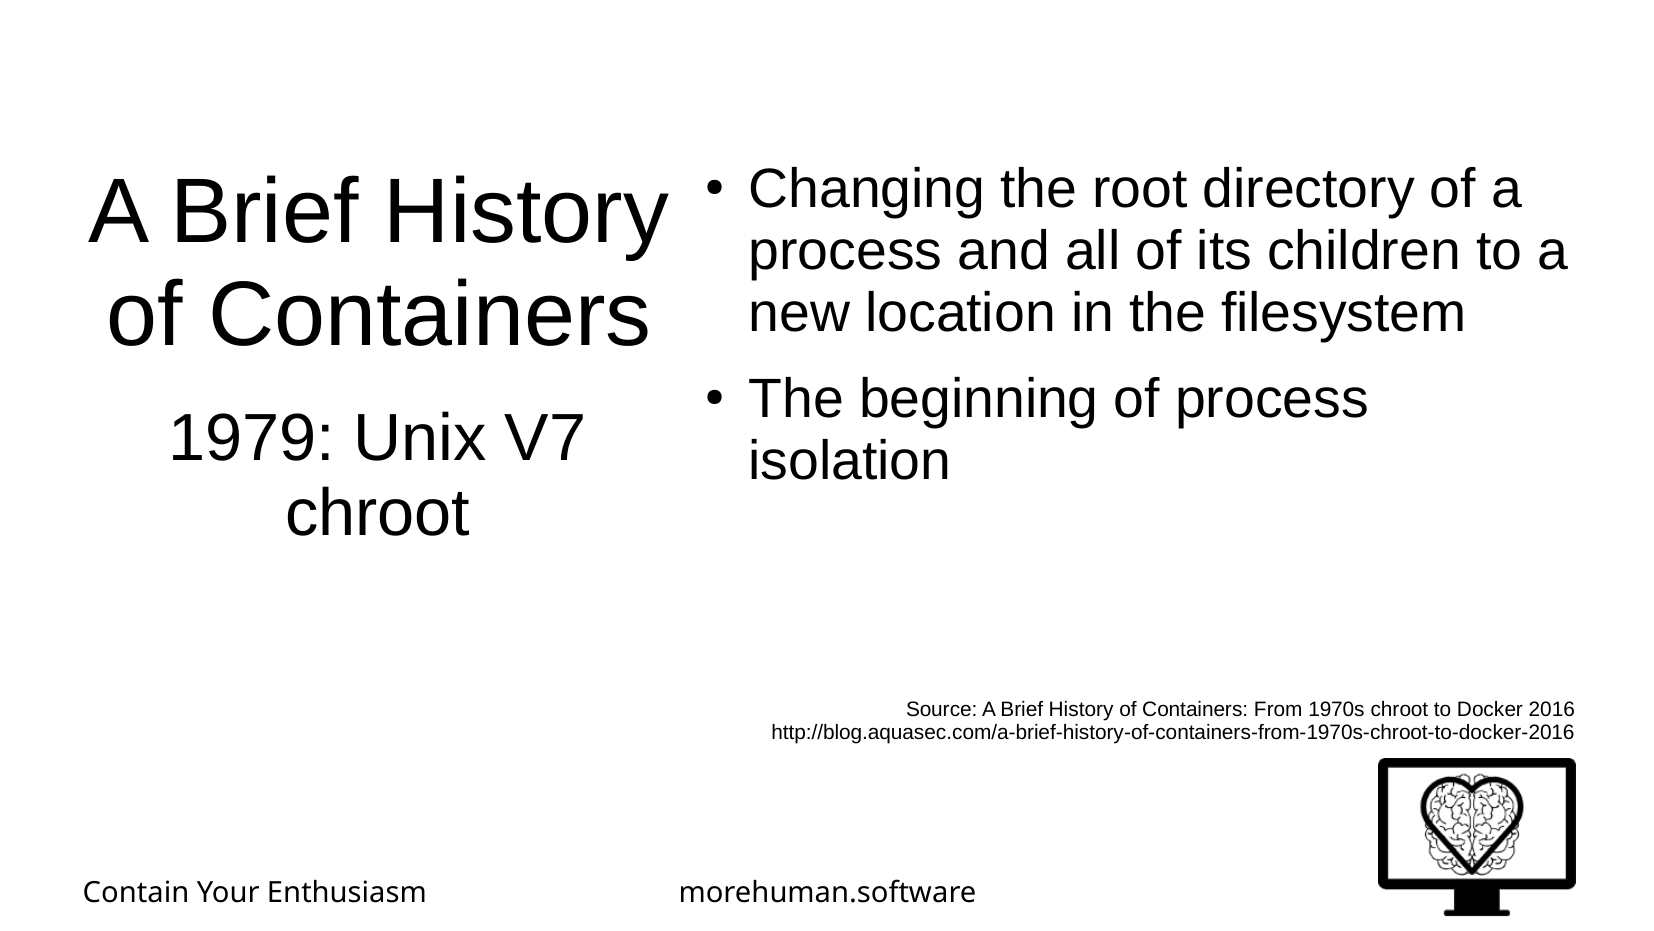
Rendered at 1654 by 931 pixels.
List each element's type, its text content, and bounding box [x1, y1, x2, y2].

list Changing the root directory of a process and all of its children to a new location in the filesystem The beginning of process isolation [690, 157, 1572, 533]
text_box Source: A Brief History of Containers: From 1970s chroot to Docker 2016 http://blog.aquasec.com/a-brief-history-of-containers-from-1970s-chroot-to-docker-2016 [734, 689, 1590, 775]
title A Brief History of Containers [83, 154, 676, 371]
picture [1378, 775, 1576, 925]
text_box 1979: Unix V7 chroot [81, 400, 674, 705]
